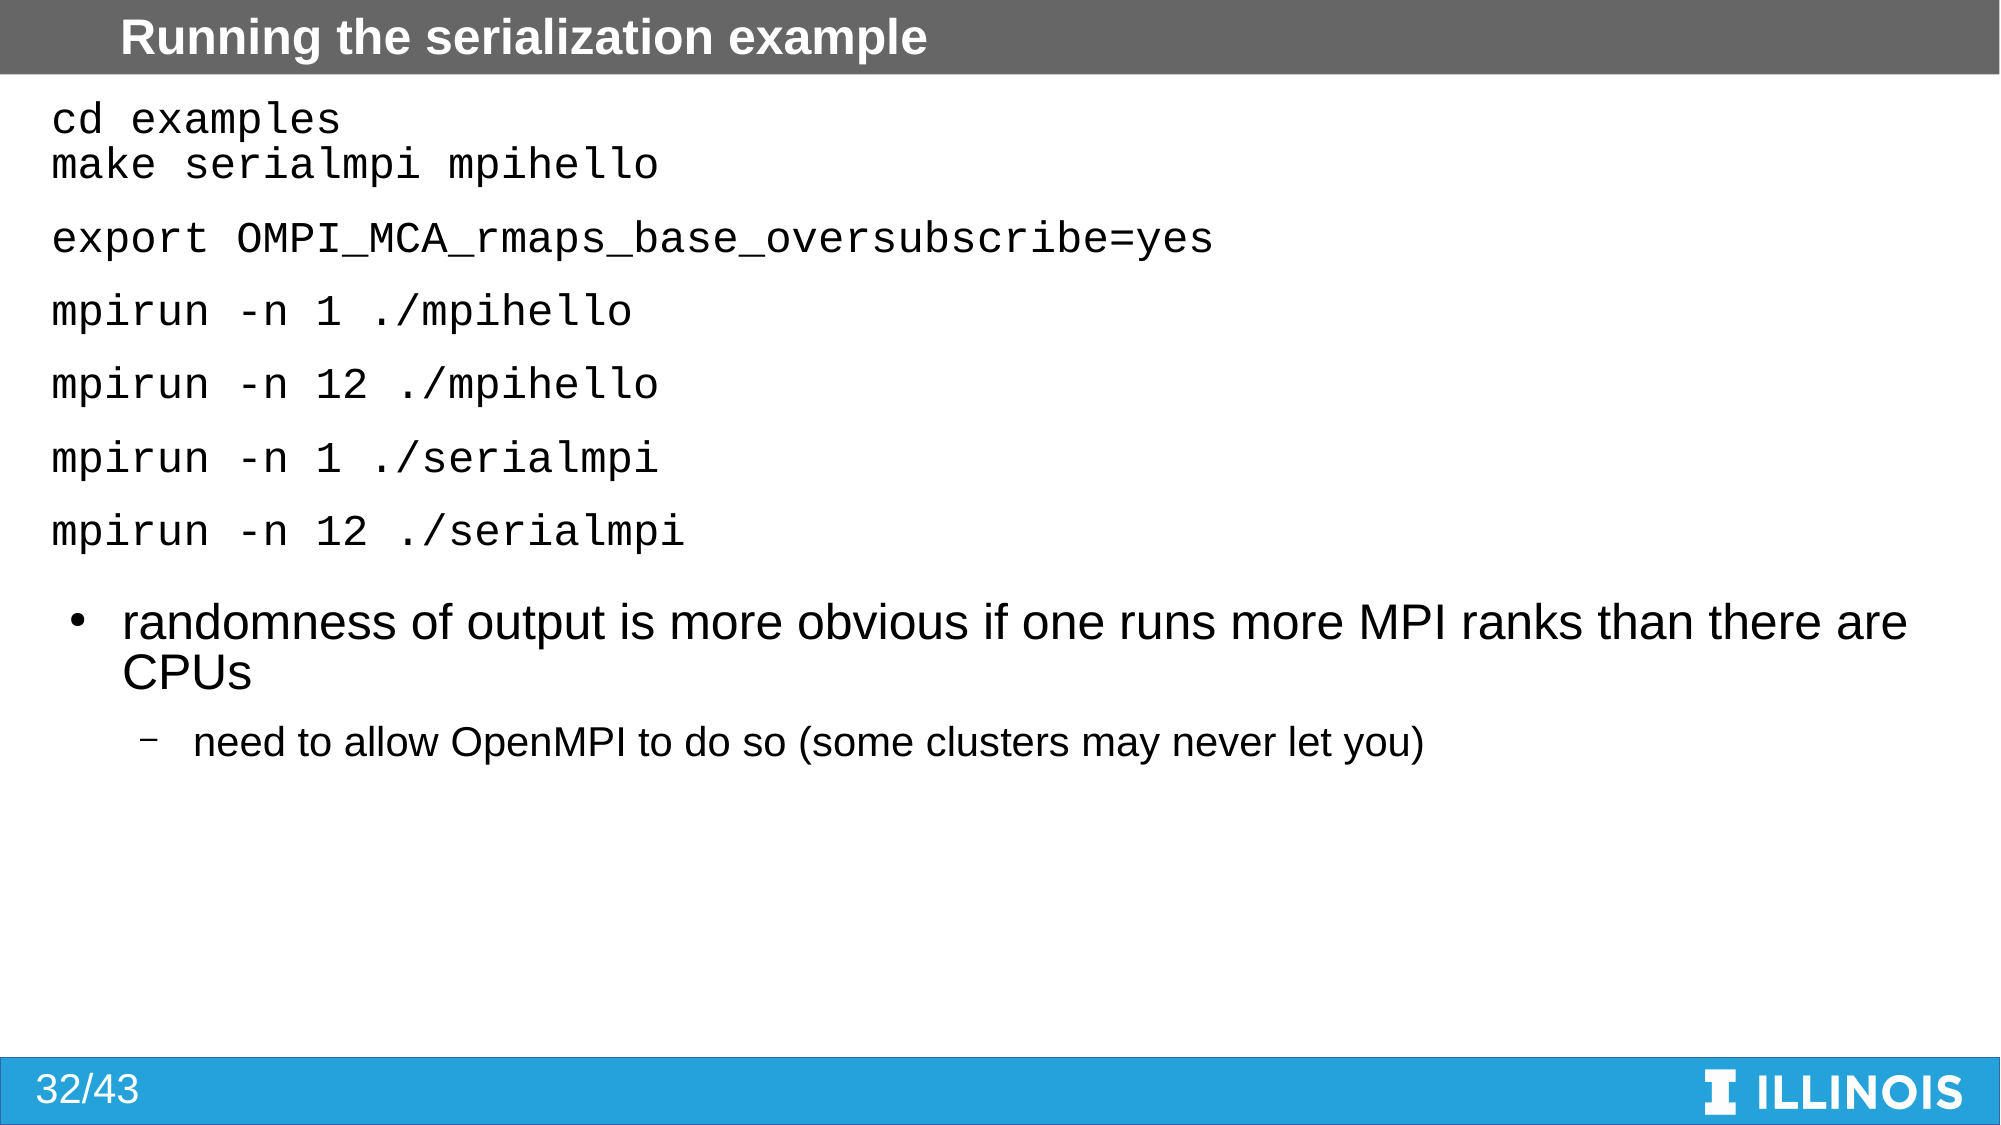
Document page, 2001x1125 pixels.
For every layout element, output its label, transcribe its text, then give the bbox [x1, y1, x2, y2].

list randomness of output is more obvious if one runs more MPI ranks than there are CPUs need to allow OpenMPI to do so (some clusters may never let you) [51, 599, 1949, 1057]
title Running the serialization example [0, 0, 2000, 75]
list cd examples make serialmpi mpihello export OMPI_MCA_rmaps_base_oversubscribe=yes mpirun -n 1 ./mpihello mpirun -n 12 ./mpihello mpirun -n 1 ./serialmpi mpirun -n 12 ./serialmpi [51, 97, 1949, 556]
picture [1705, 1069, 1962, 1115]
